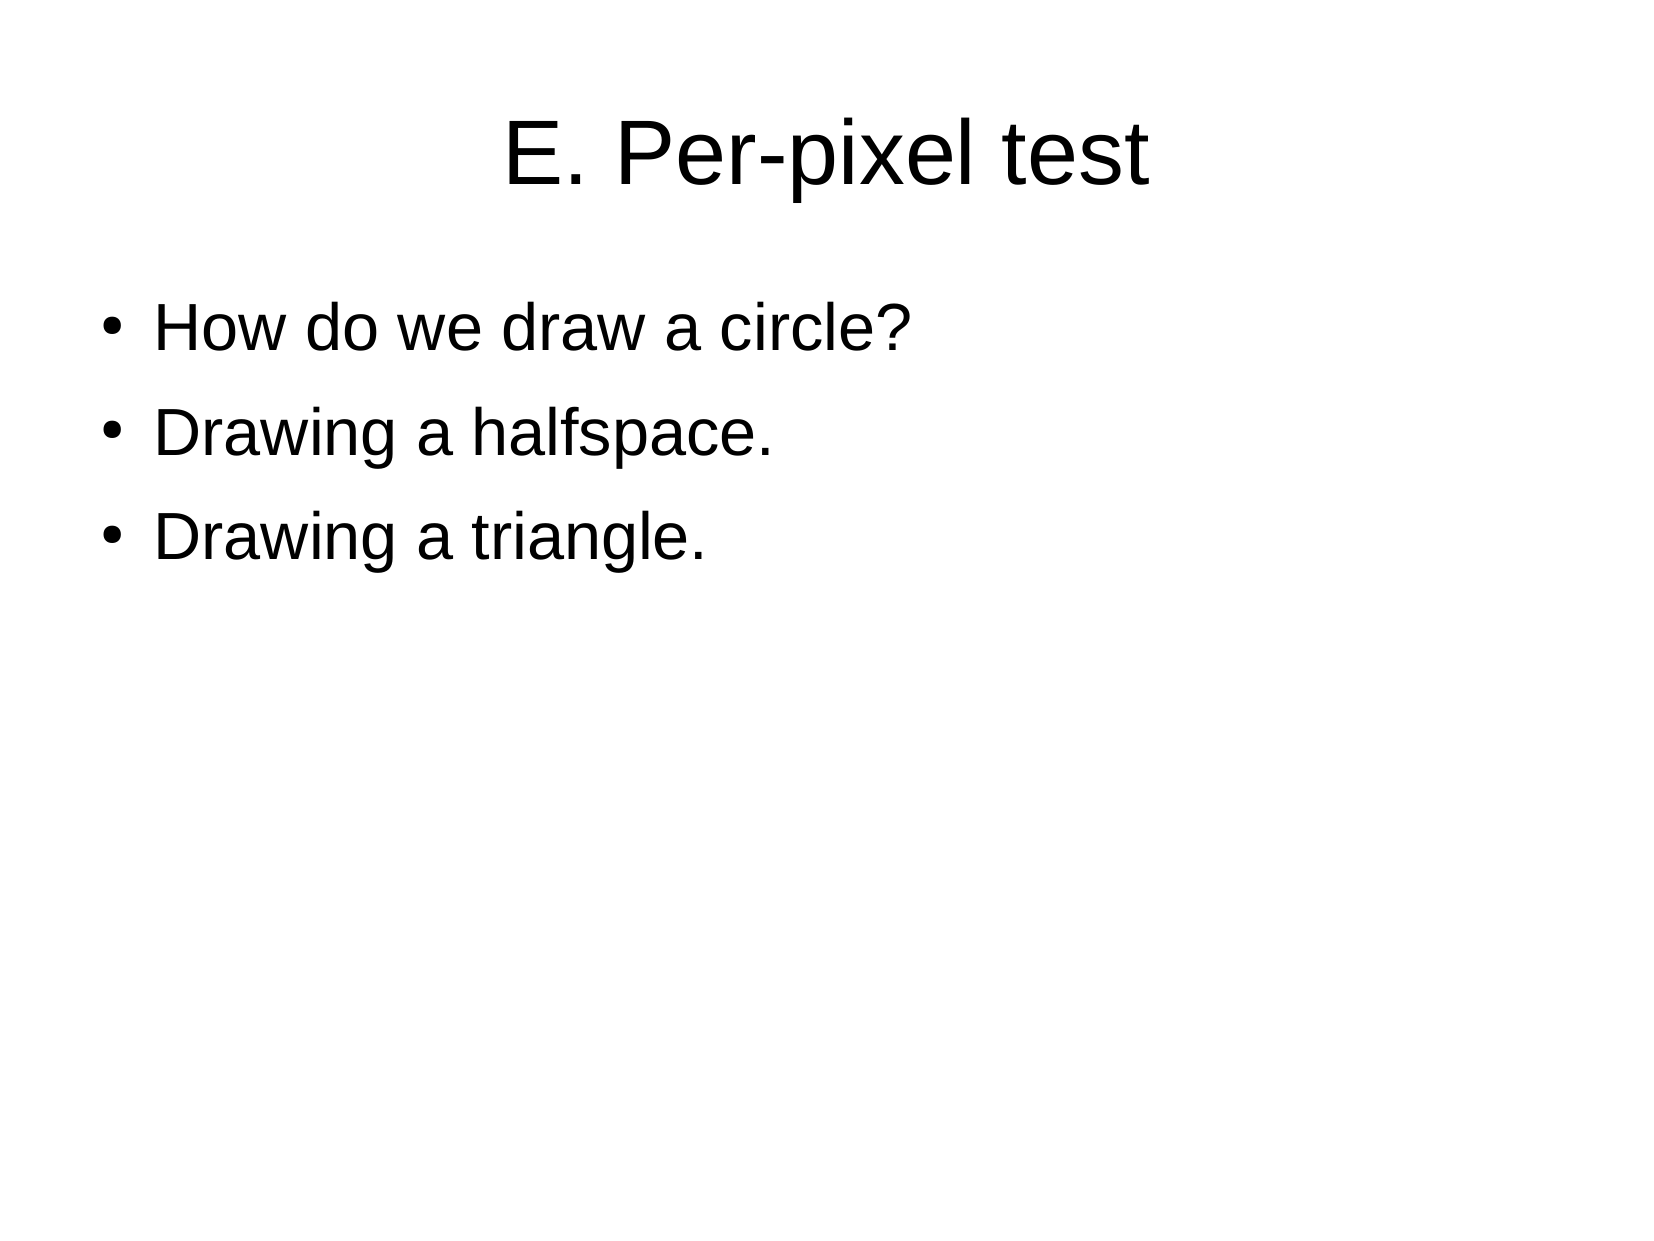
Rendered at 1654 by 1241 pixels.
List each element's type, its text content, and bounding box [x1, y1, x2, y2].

title E. Per-pixel test [82, 49, 1571, 257]
list How do we draw a circle? Drawing a halfspace. Drawing a triangle. [82, 290, 1538, 1010]
